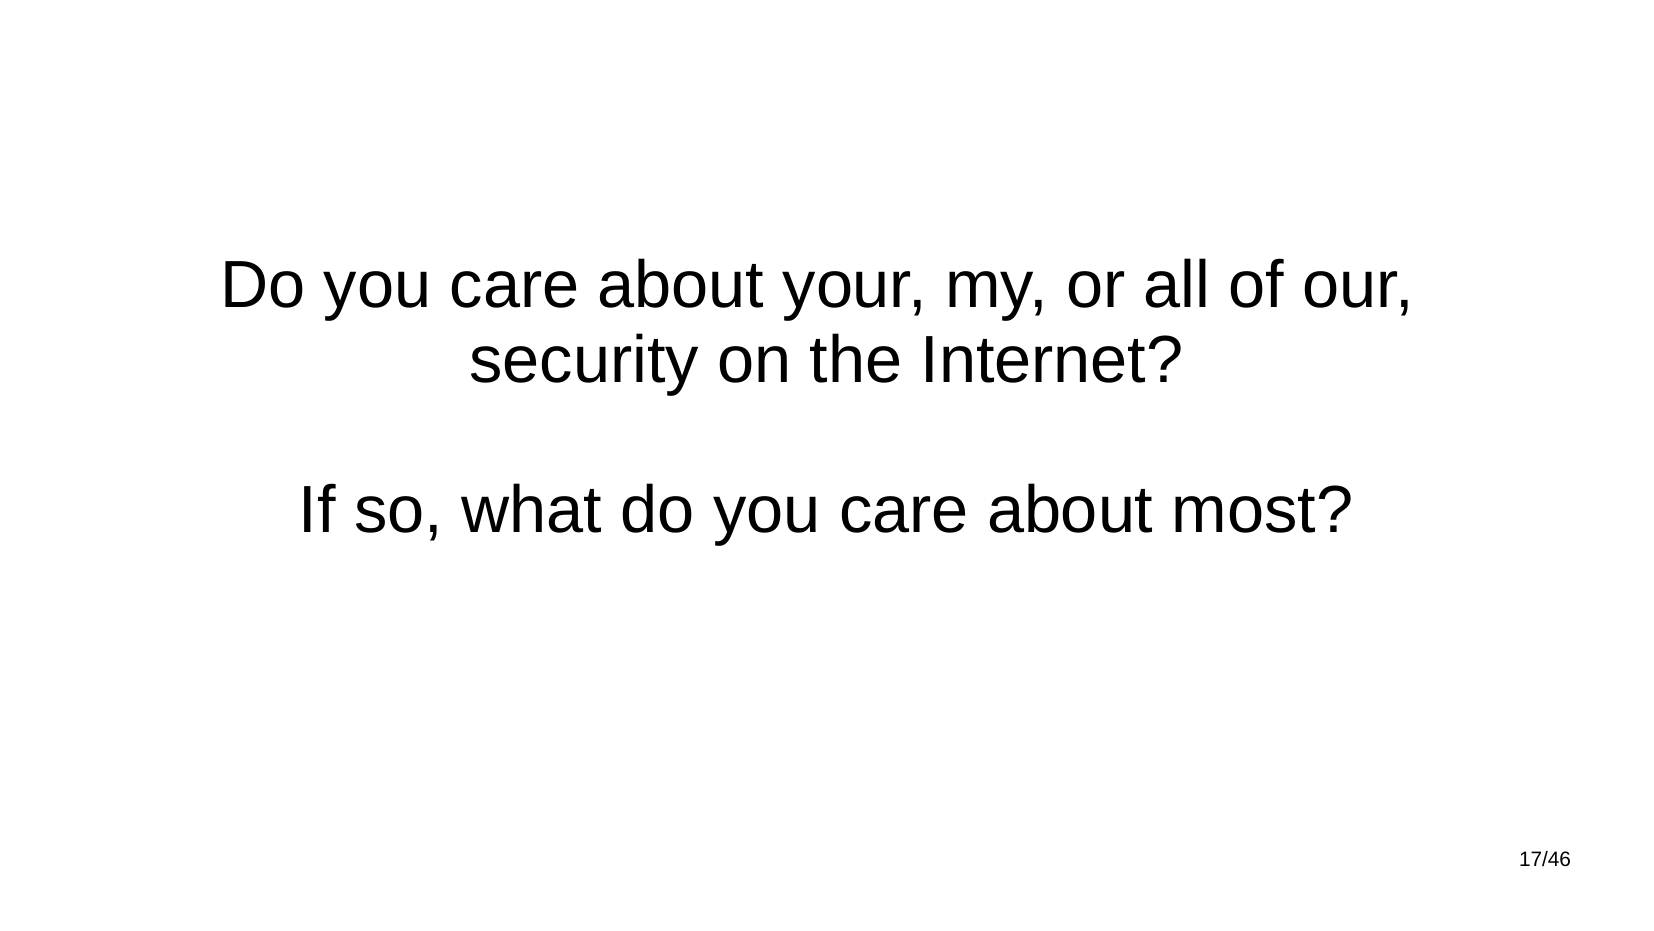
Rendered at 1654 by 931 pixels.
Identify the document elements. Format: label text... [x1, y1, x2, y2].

subtitle Do you care about your, my, or all of our, security on the Internet? If so, what do you care about most? [82, 37, 1571, 757]
